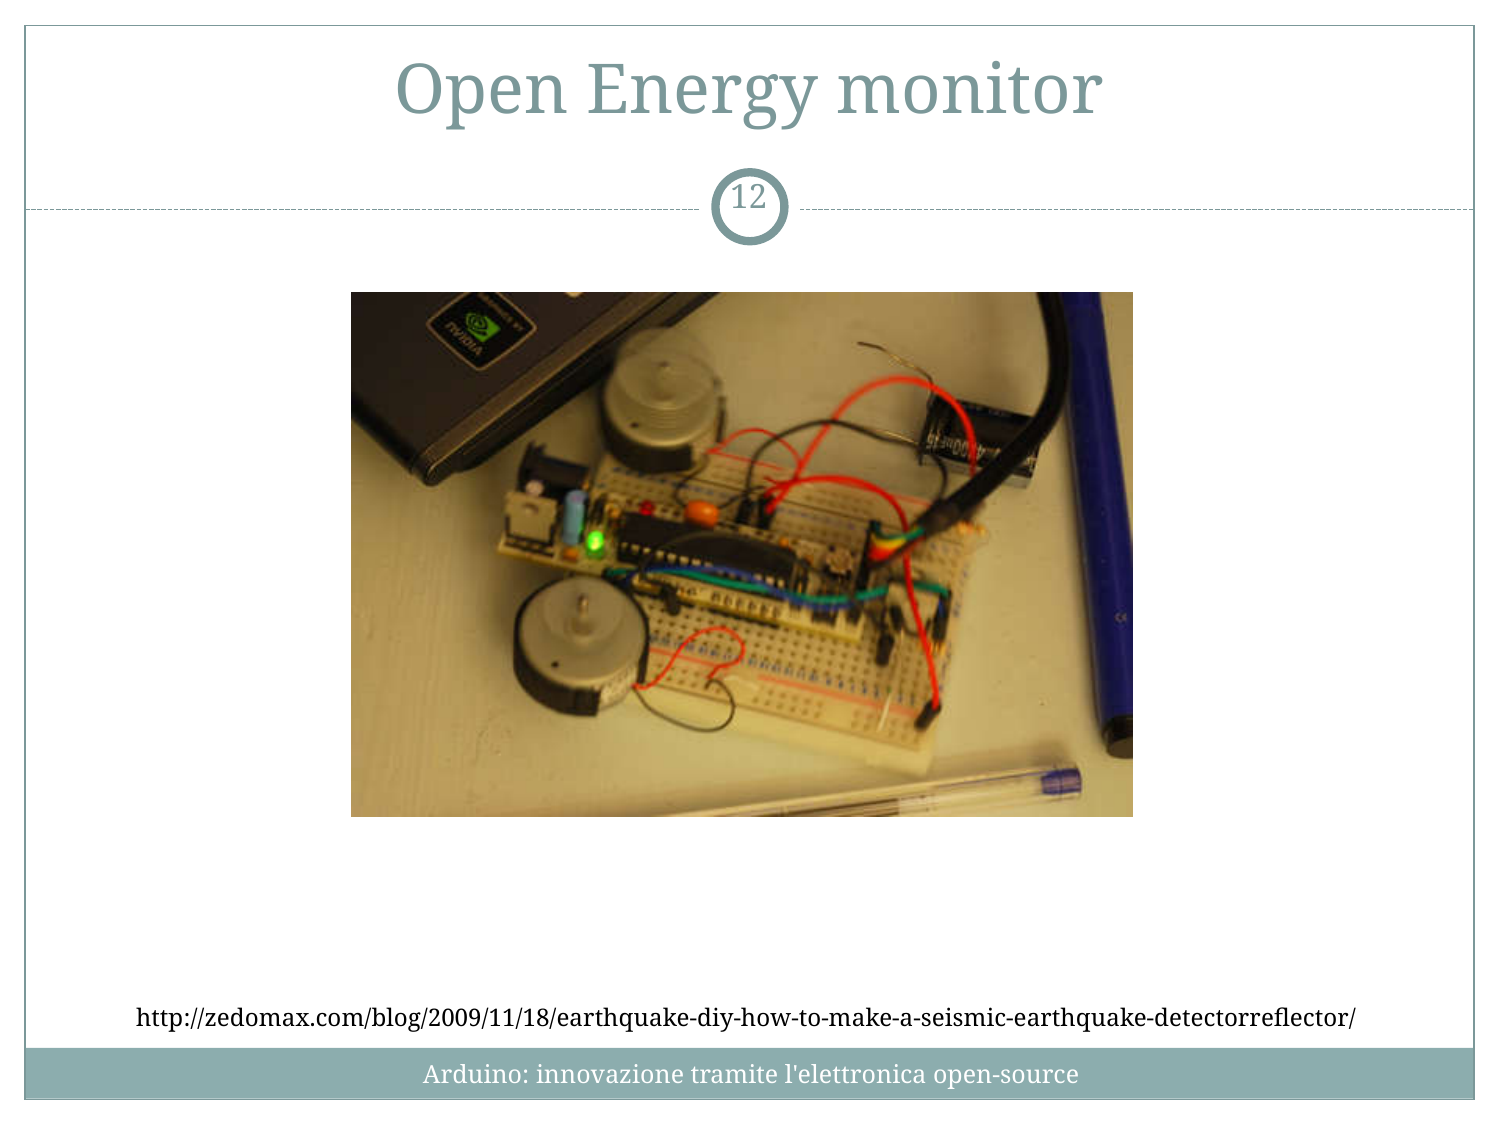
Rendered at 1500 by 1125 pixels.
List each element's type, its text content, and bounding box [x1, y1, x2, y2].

footer Arduino: innovazione tramite l'elettronica open-source [50, 1051, 1454, 1112]
title Open Energy monitor [49, 37, 1450, 162]
picture [351, 292, 1133, 817]
slide_number <numero> [715, 168, 791, 241]
list http://zedomax.com/blog/2009/11/18/earthquake-diy-how-to-make-a-seismic-earthquake-detectorreflector/ [49, 937, 1445, 1043]
